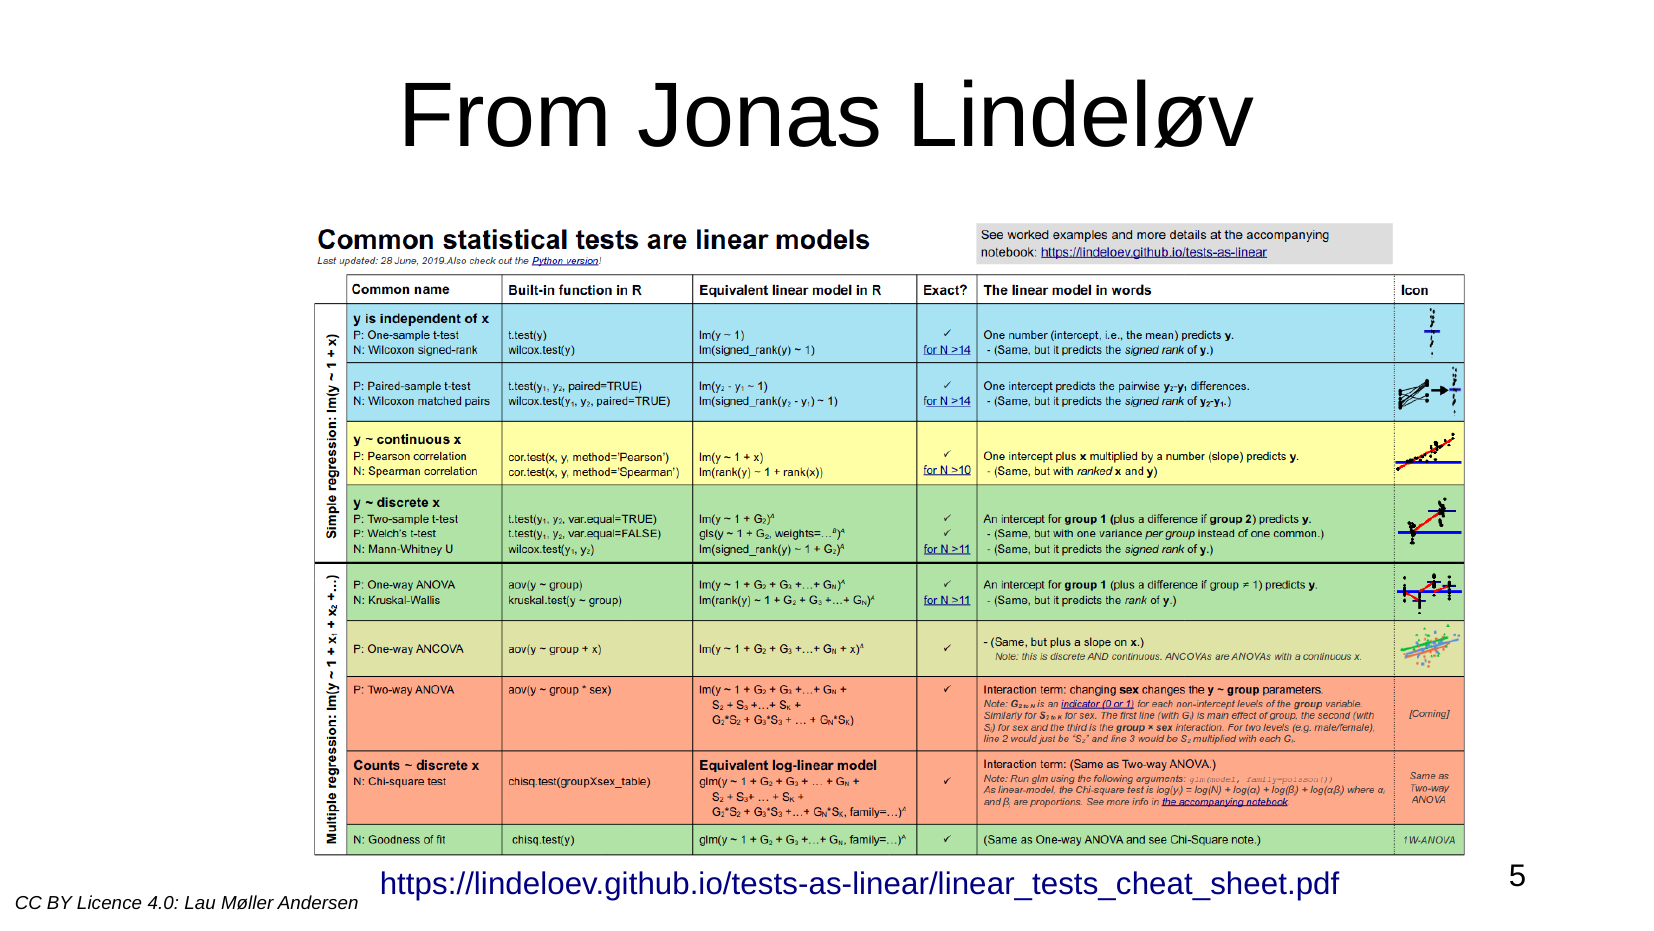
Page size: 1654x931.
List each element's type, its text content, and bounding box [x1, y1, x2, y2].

title From Jonas Lindeløv [82, 37, 1571, 193]
text_box <nummer> [1494, 850, 1654, 921]
text_box CC BY Licence 4.0: Lau Møller Andersen [0, 885, 387, 921]
text_box https://lindeloev.github.io/tests-as-linear/linear_tests_cheat_sheet.pdf [364, 859, 1538, 916]
picture [308, 217, 1477, 863]
